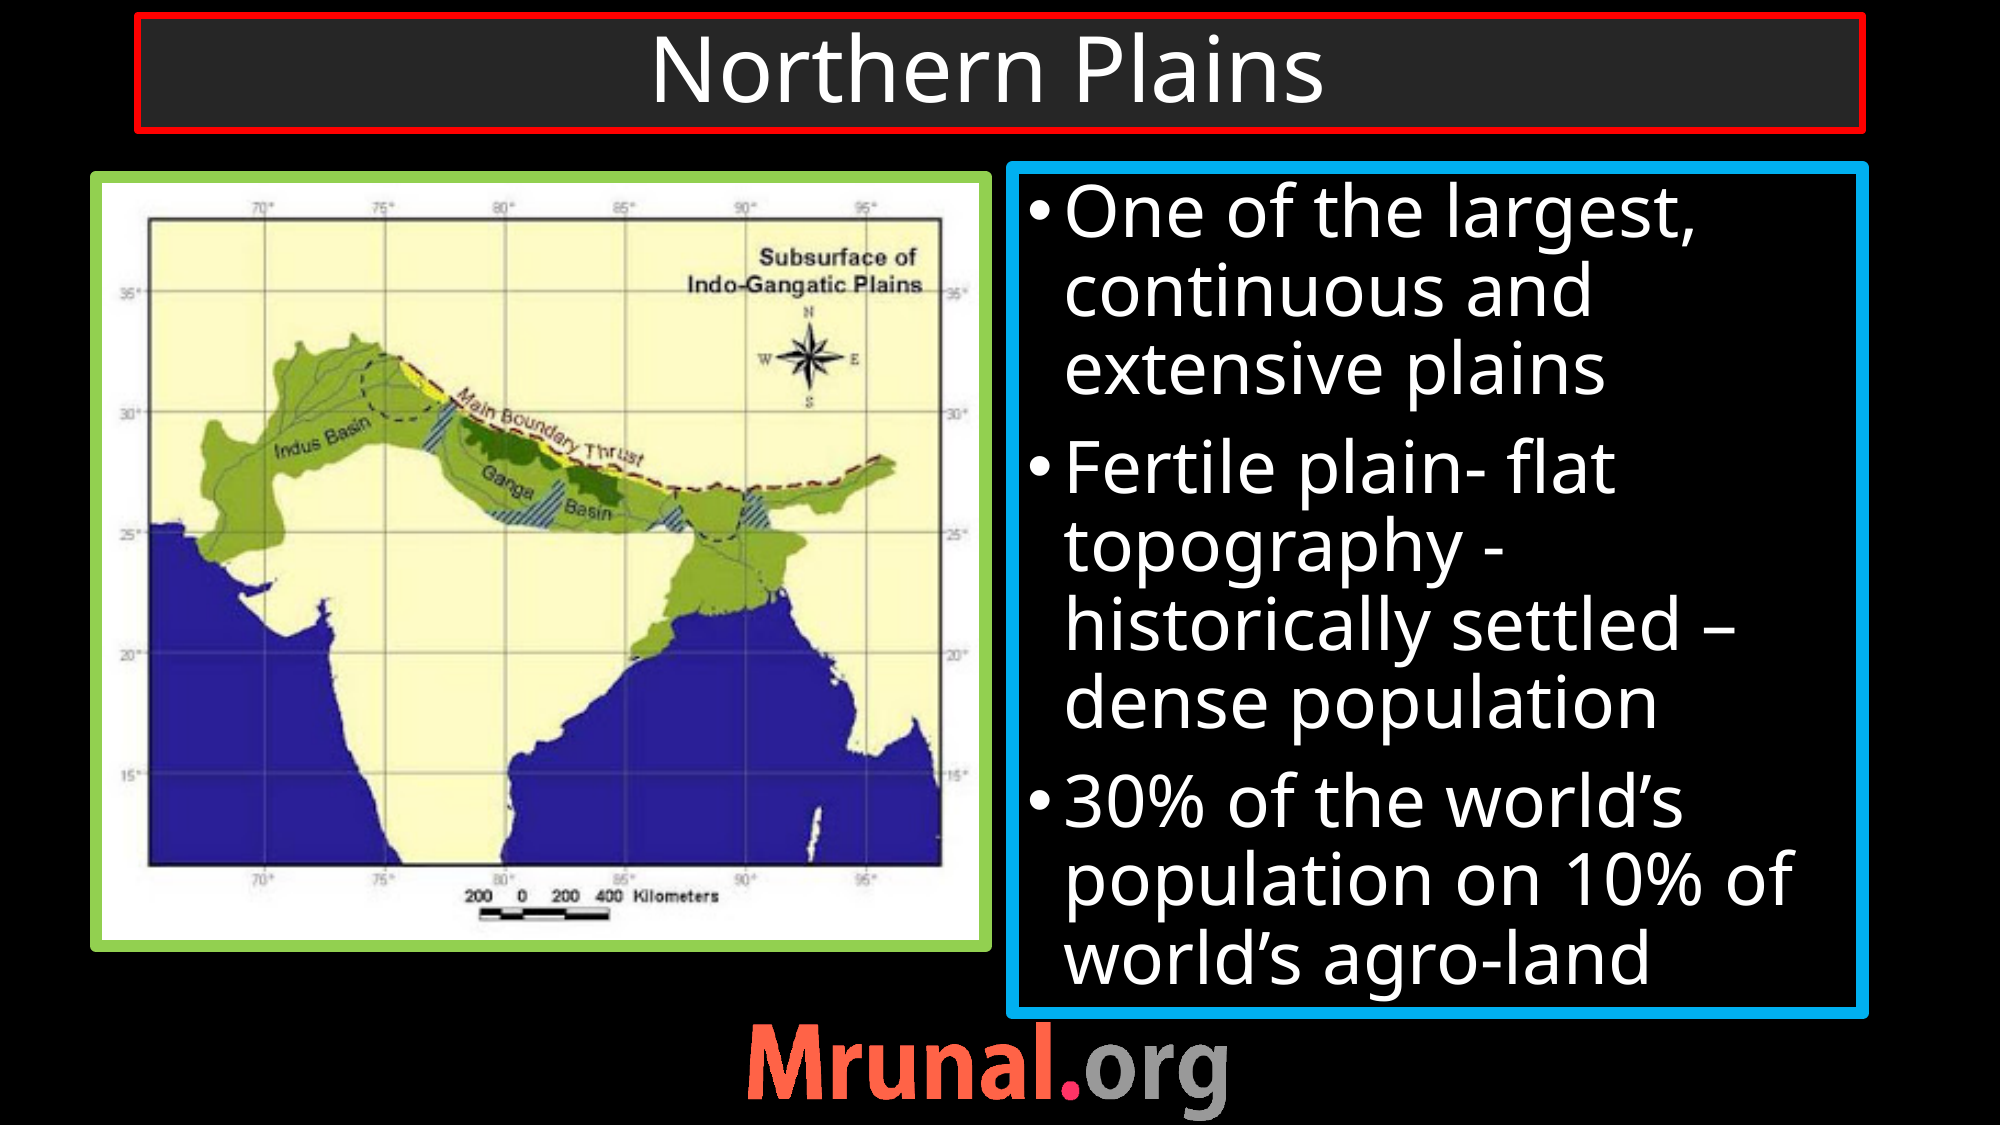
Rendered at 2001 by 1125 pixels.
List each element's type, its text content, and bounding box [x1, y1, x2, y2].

list One of the largest, continuous and extensive plains Fertile plain- flat topography -historically settled –dense population 30% of the world’s population on 10% of world’s agro-land [1012, 167, 1863, 1014]
picture [741, 1005, 1230, 1125]
picture [102, 183, 980, 940]
title Northern Plains [137, 15, 1863, 131]
